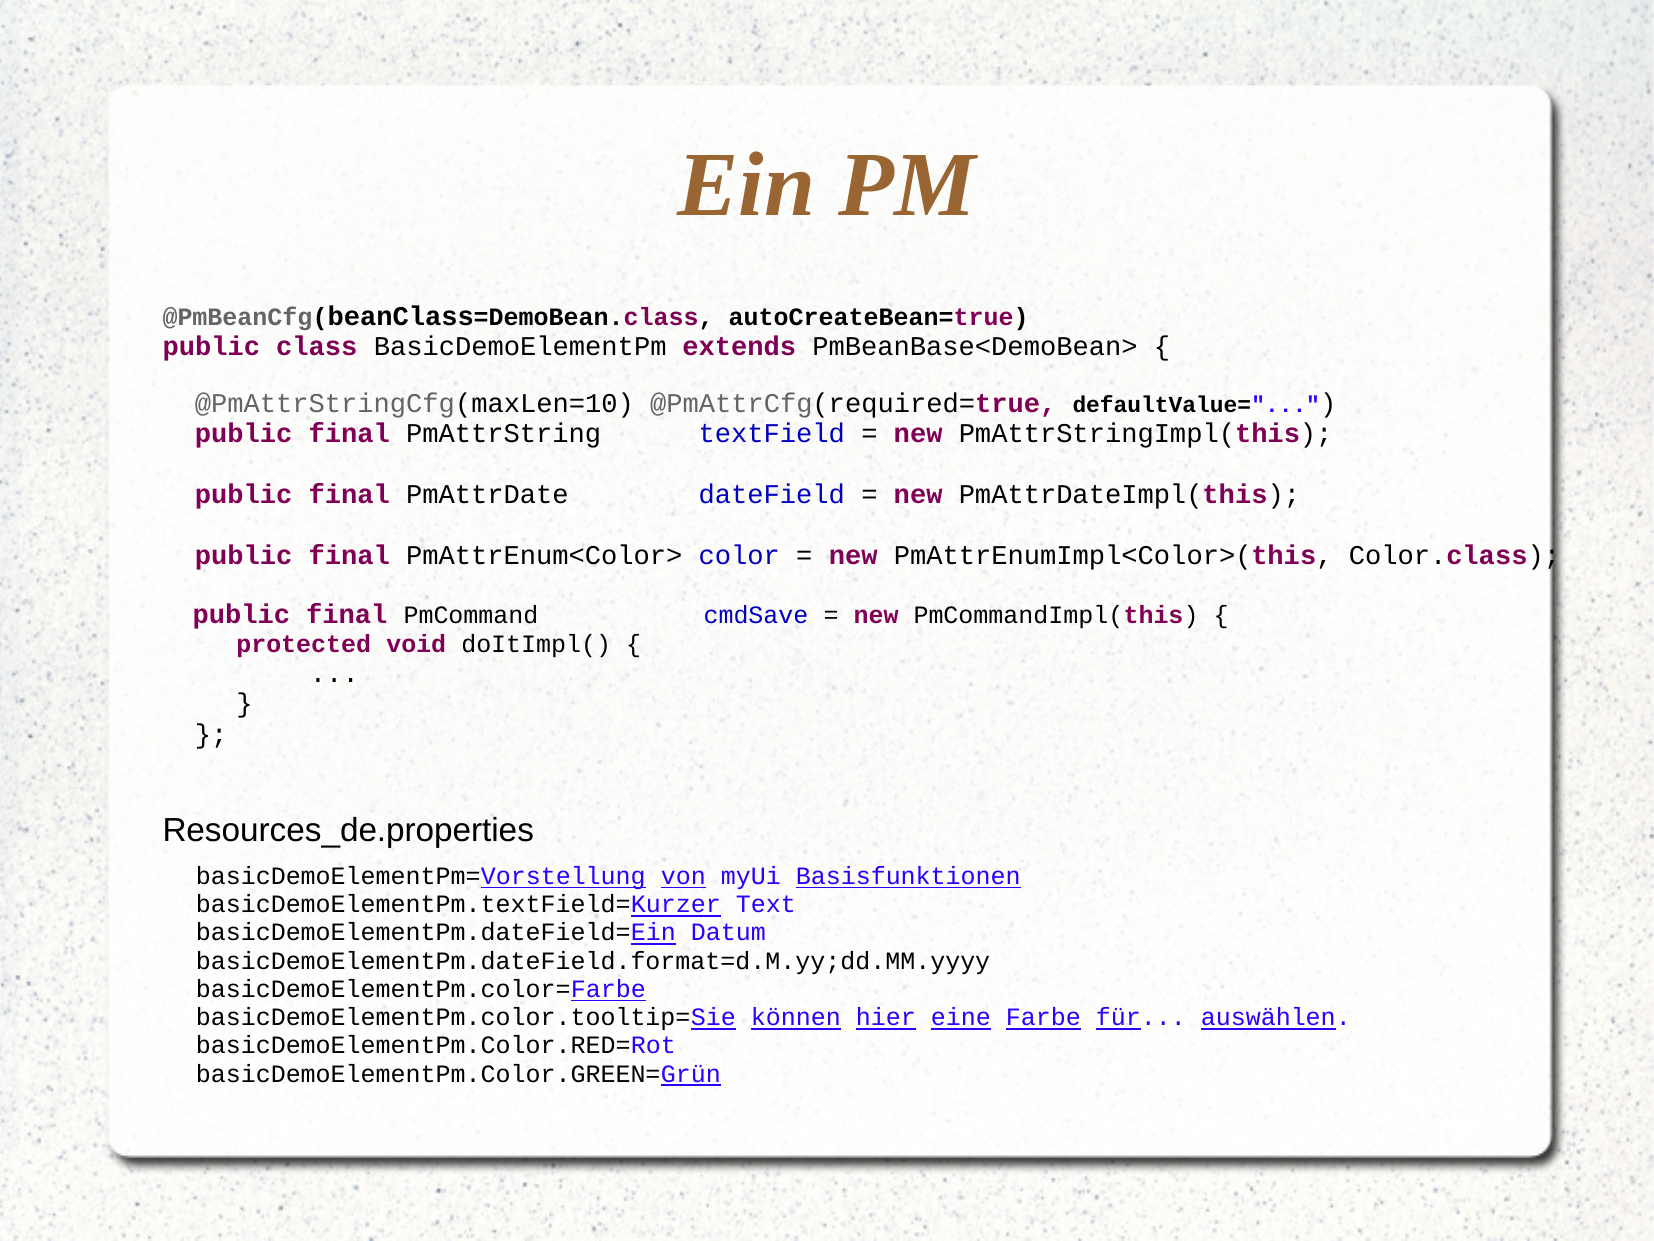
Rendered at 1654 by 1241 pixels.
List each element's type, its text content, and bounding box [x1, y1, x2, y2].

text_box basicDemoElementPm=Vorstellung von myUi Basisfunktionen basicDemoElementPm.textField=Kurzer Text basicDemoElementPm.dateField=Ein Datum basicDemoElementPm.dateField.format=d.M.yy;dd.MM.yyyy basicDemoElementPm.color=Farbe basicDemoElementPm.color.tooltip=Sie können hier eine Farbe für... auswählen. basicDemoElementPm.Color.RED=Rot basicDemoElementPm.Color.GREEN=Grün [181, 856, 1447, 1123]
picture [0, 0, 1654, 1241]
text_box @PmBeanCfg(beanClass=DemoBean.class, autoCreateBean=true) public class BasicDemoElementPm extends PmBeanBase<DemoBean> { @PmAttrStringCfg(maxLen=10) @PmAttrCfg(required=true, defaultValue="...") public final PmAttrString textField = new PmAttrStringImpl(this); public final PmAttrDate dateField = new PmAttrDateImpl(this); public final PmAttrEnum<Color> color = new PmAttrEnumImpl<Color>(this, Color.class); public final PmCommand cmdSave = new PmCommandImpl(this) { protected void doItImpl() { ... } }; [147, 295, 1625, 841]
title Ein PM [118, 118, 1536, 251]
text_box Resources_de.properties [147, 804, 550, 857]
